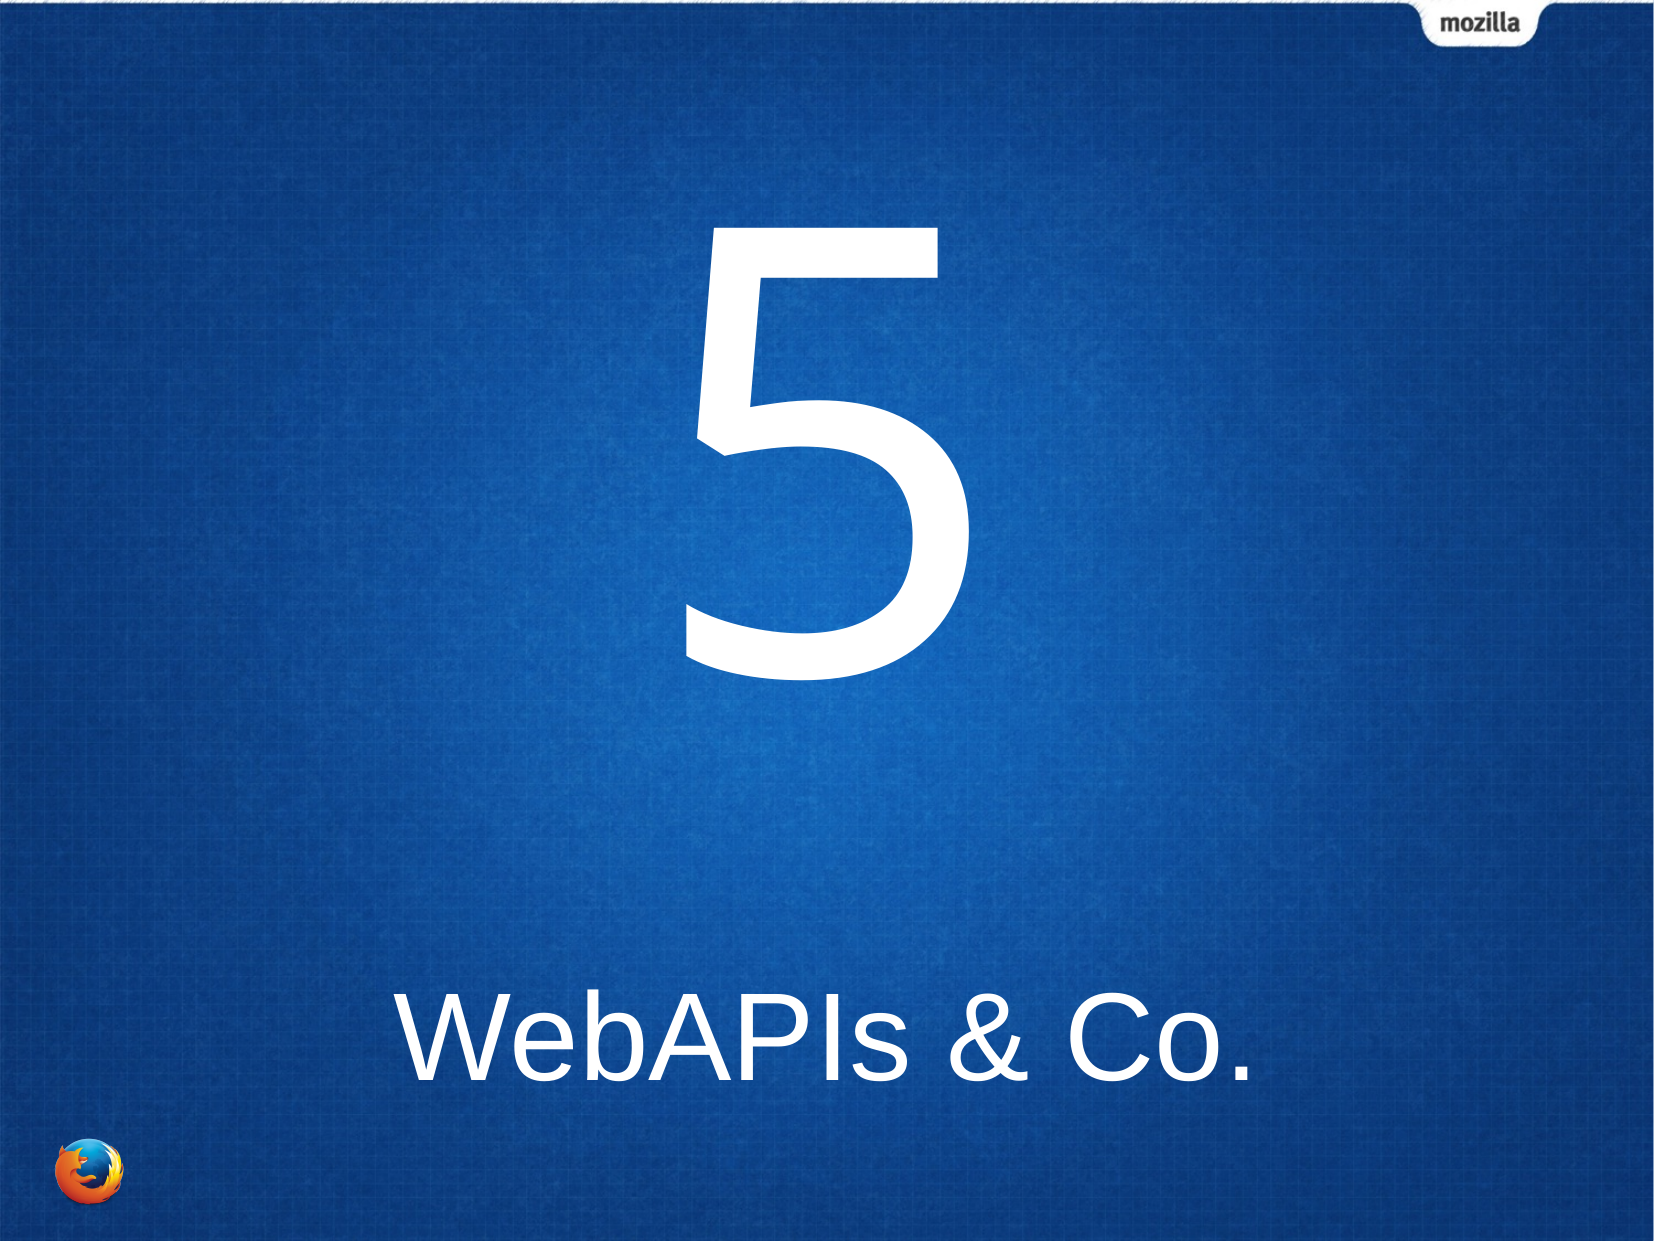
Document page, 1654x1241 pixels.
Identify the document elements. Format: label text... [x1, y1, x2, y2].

picture [0, 0, 1654, 1241]
text_box WebAPIs & Co. [82, 928, 1571, 1146]
subtitle 5 [82, 49, 1571, 815]
